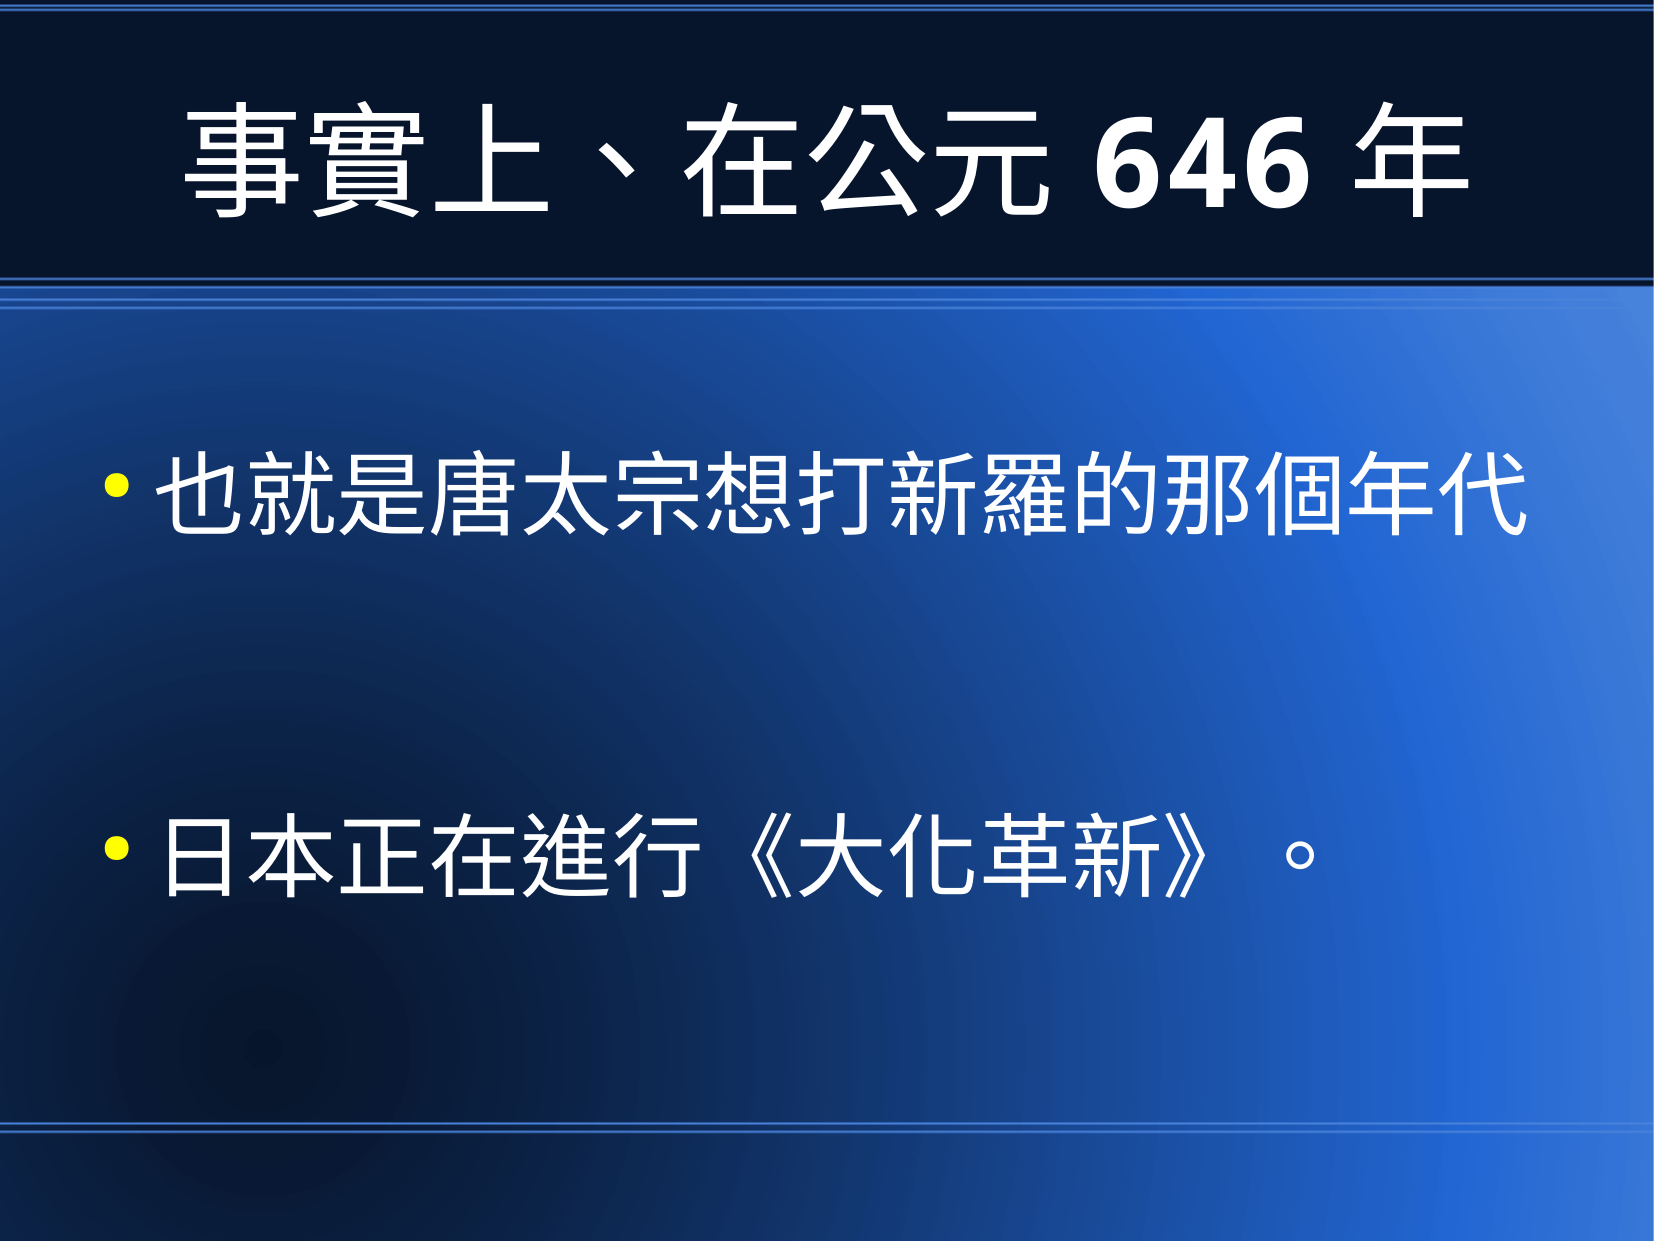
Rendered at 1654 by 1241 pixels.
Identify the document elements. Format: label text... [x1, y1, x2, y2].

title 事實上、在公元646年 [82, 49, 1571, 257]
picture [0, 0, 1654, 1241]
list 也就是唐太宗想打新羅的那個年代 日本正在進行《大化革新》。 [82, 355, 1571, 1241]
